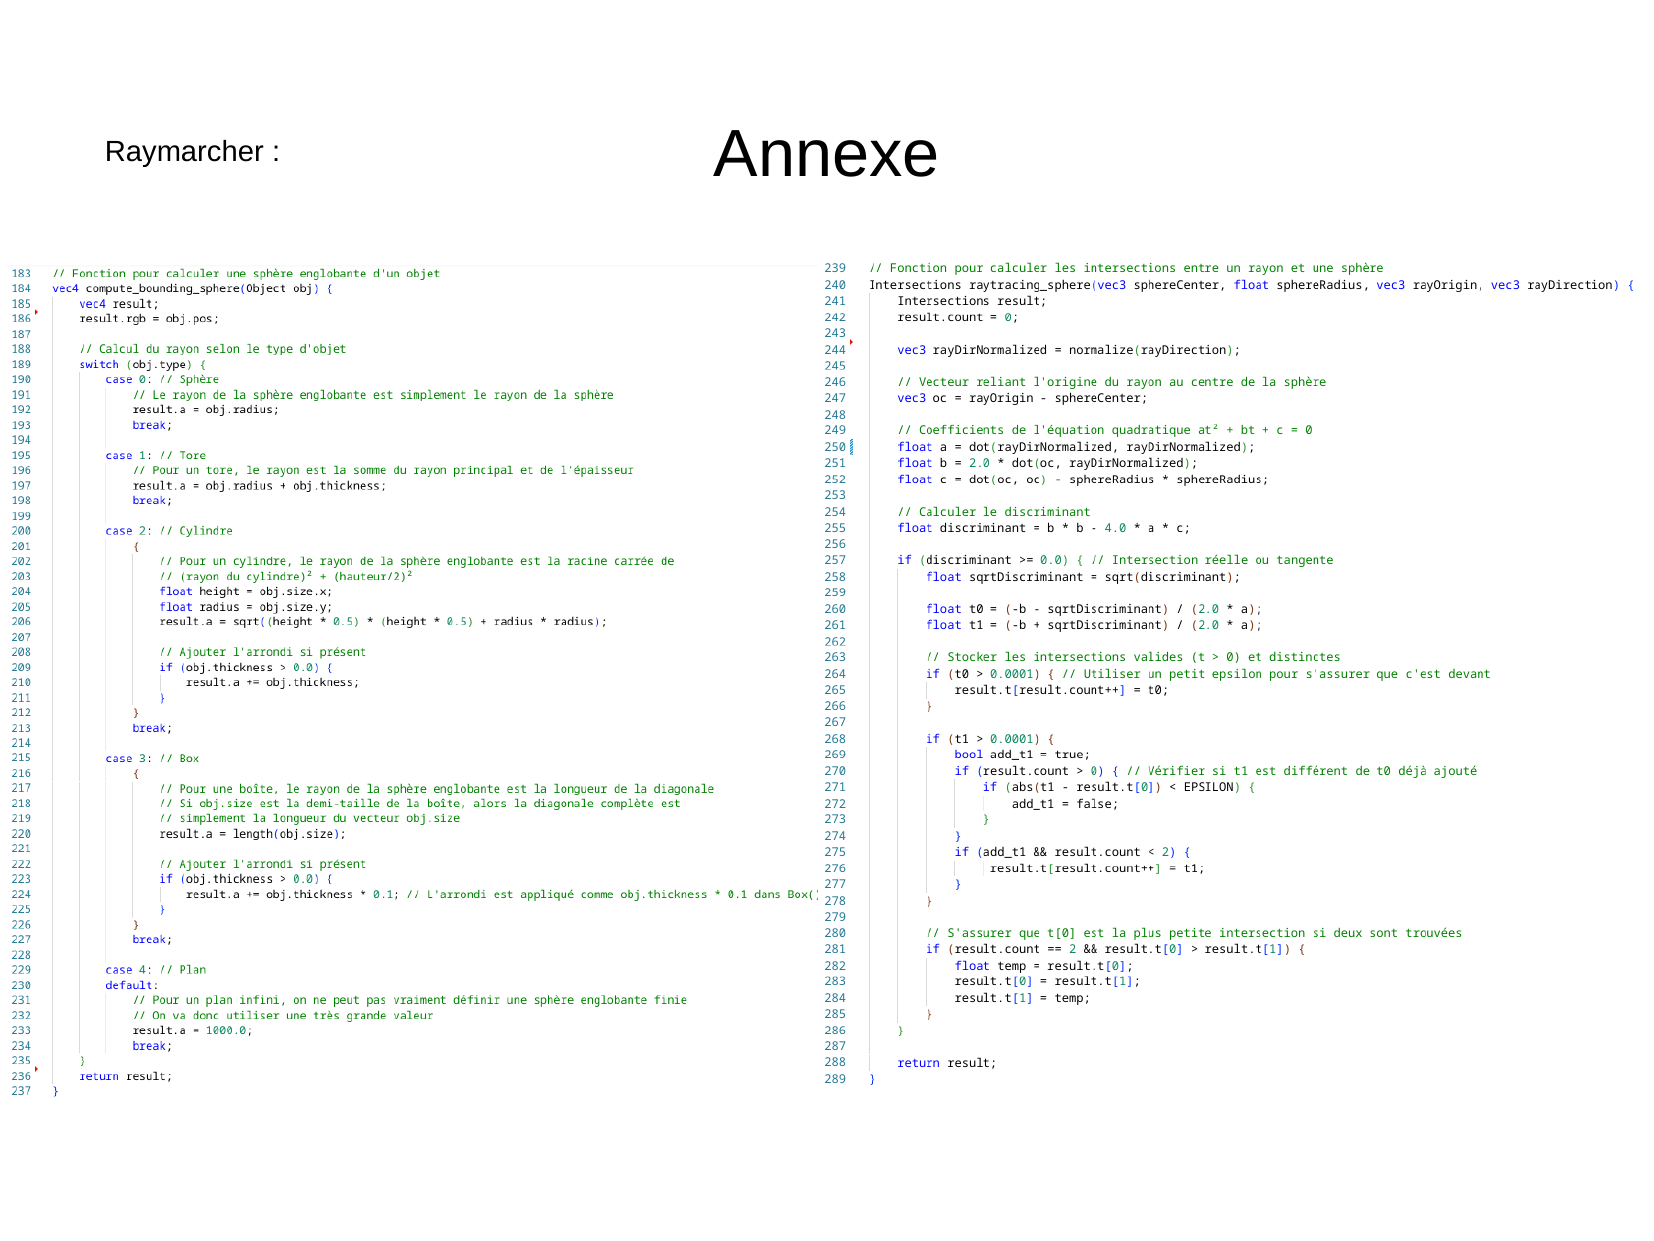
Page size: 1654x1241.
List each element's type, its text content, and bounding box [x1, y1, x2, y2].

picture [5, 259, 1654, 1097]
title Annexe [82, 49, 1571, 257]
text_box Raymarcher : [90, 127, 305, 176]
